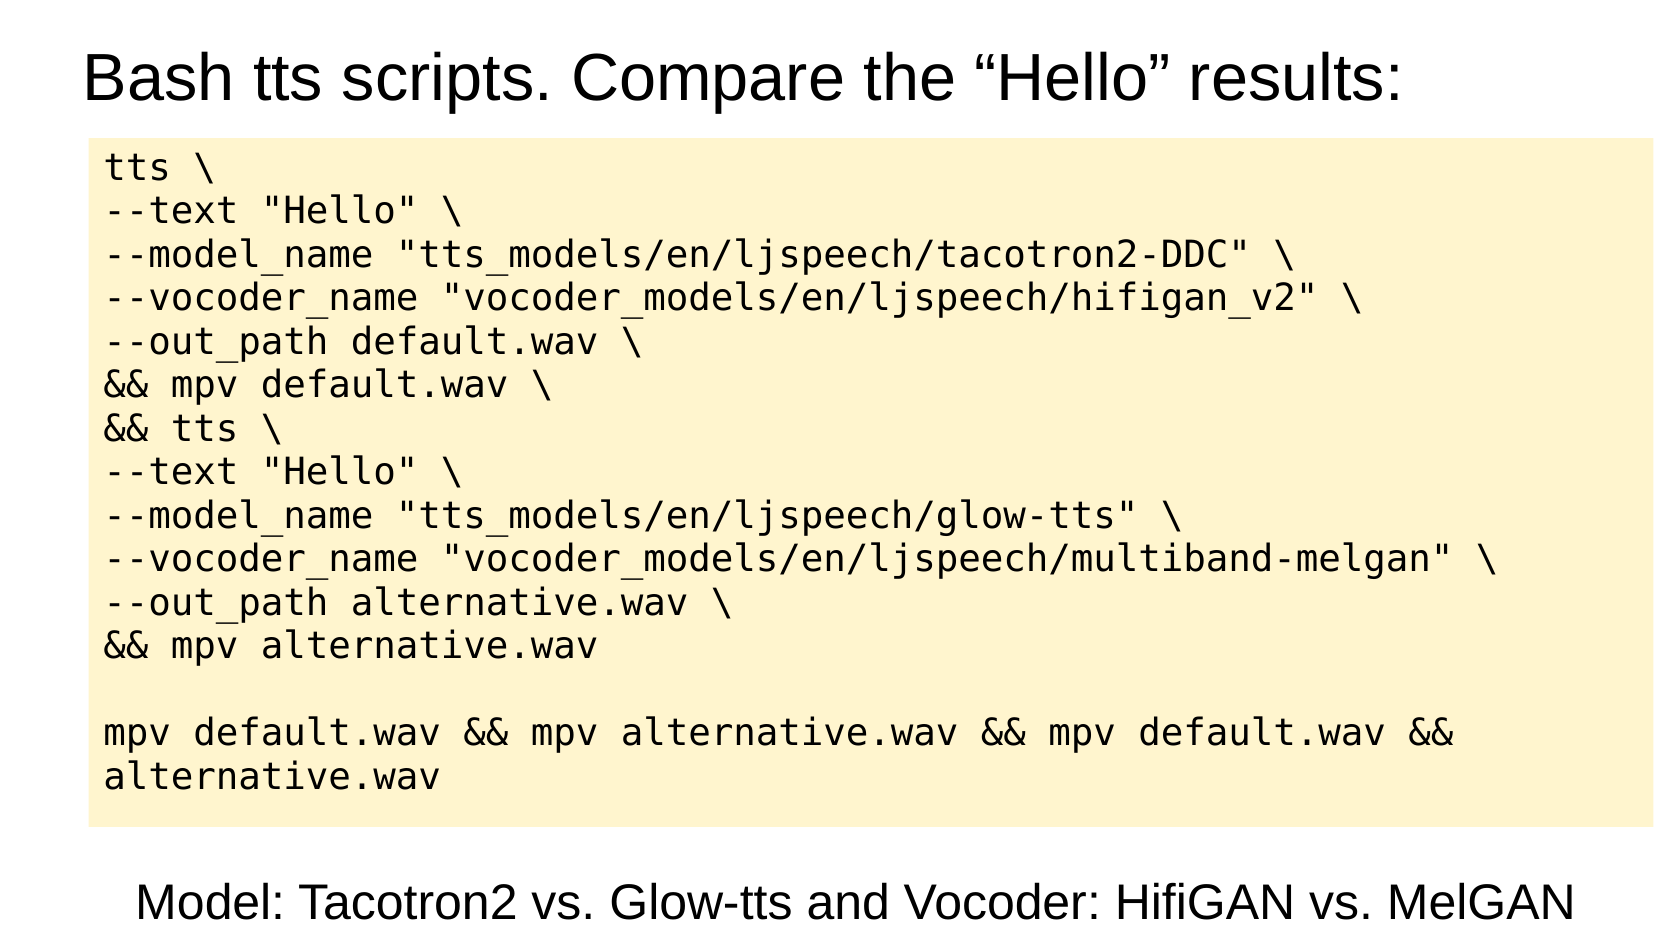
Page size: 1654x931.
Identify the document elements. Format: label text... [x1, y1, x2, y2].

subtitle Model: Tacotron2 vs. Glow-tts and Vocoder: HifiGAN vs. MelGAN [99, 874, 1588, 931]
text_box tts \ --text "Hello" \ --model_name "tts_models/en/ljspeech/tacotron2-DDC" \ --vocoder_name "vocoder_models/en/ljspeech/hifigan_v2" \ --out_path default.wav \ && mpv default.wav \ && tts \ --text "Hello" \ --model_name "tts_models/en/ljspeech/glow-tts" \ --vocoder_name "vocoder_models/en/ljspeech/multiband-melgan" \ --out_path alternative.wav \ && mpv alternative.wav mpv default.wav && mpv alternative.wav && mpv default.wav && alternative.wav [88, 138, 1654, 827]
title Bash tts scripts. Compare the “Hello” results: [82, 37, 1571, 119]
